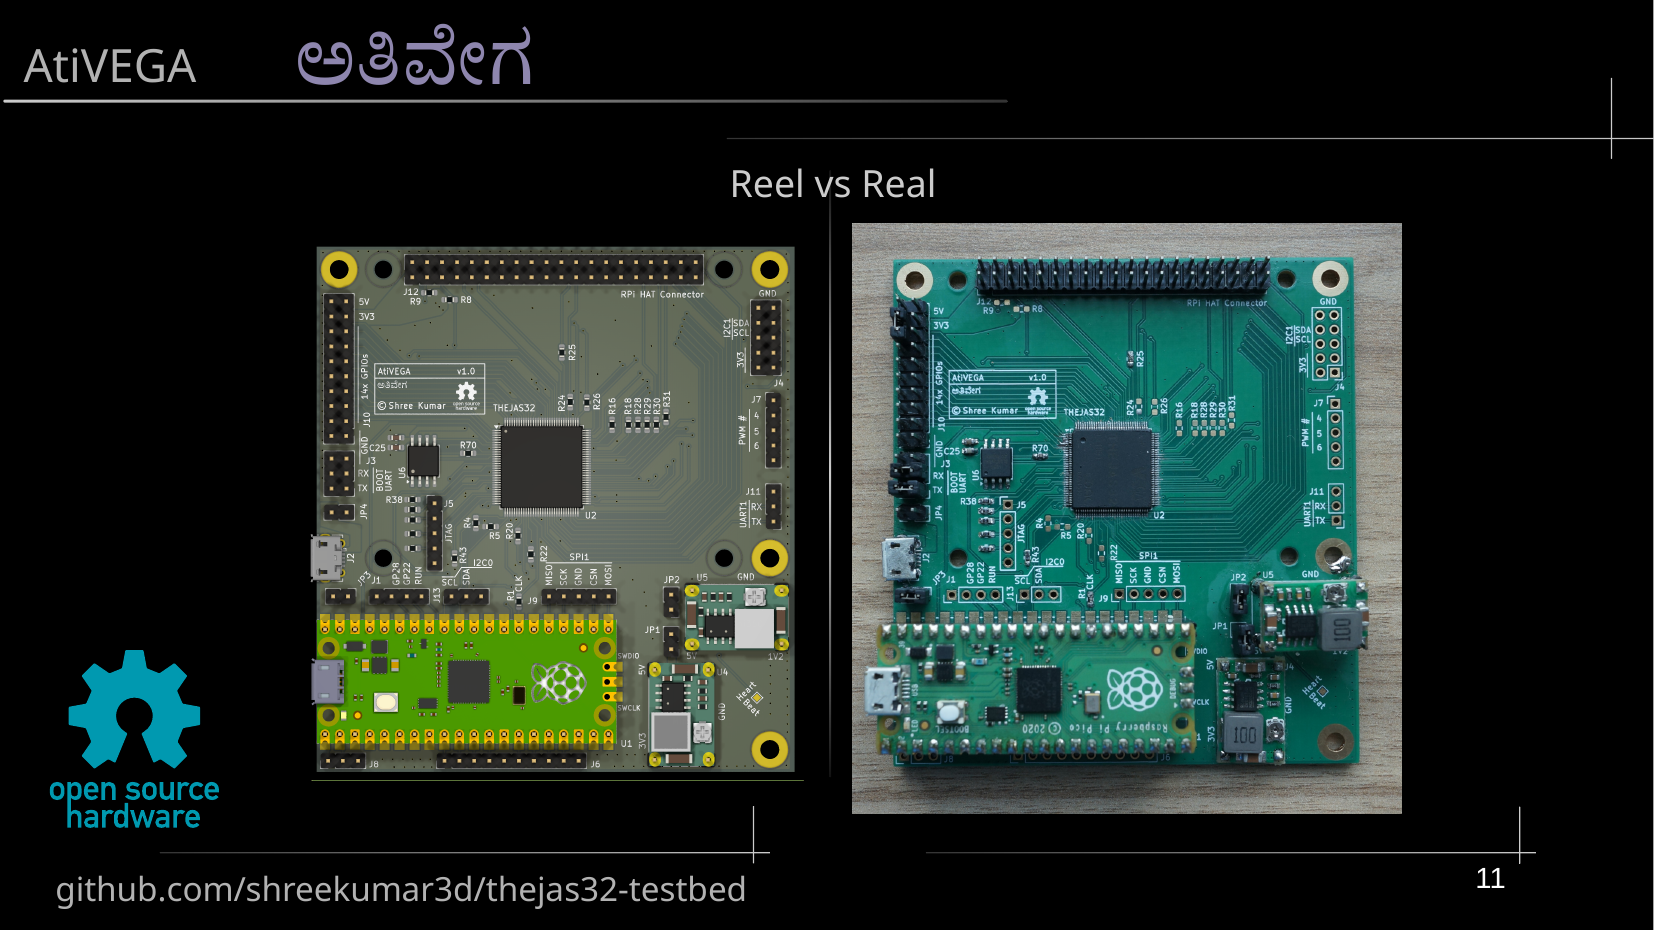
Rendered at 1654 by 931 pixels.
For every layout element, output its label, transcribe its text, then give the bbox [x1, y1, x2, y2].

text_box github.com/shreekumar3d/thejas32-testbed [40, 858, 826, 919]
picture [302, 239, 808, 781]
title AtiVEGA [23, 11, 1589, 119]
picture [852, 223, 1402, 814]
picture [49, 650, 219, 828]
text_box ಅತಿವೇಗ [279, 0, 560, 114]
text_box Reel vs Real [714, 150, 944, 210]
